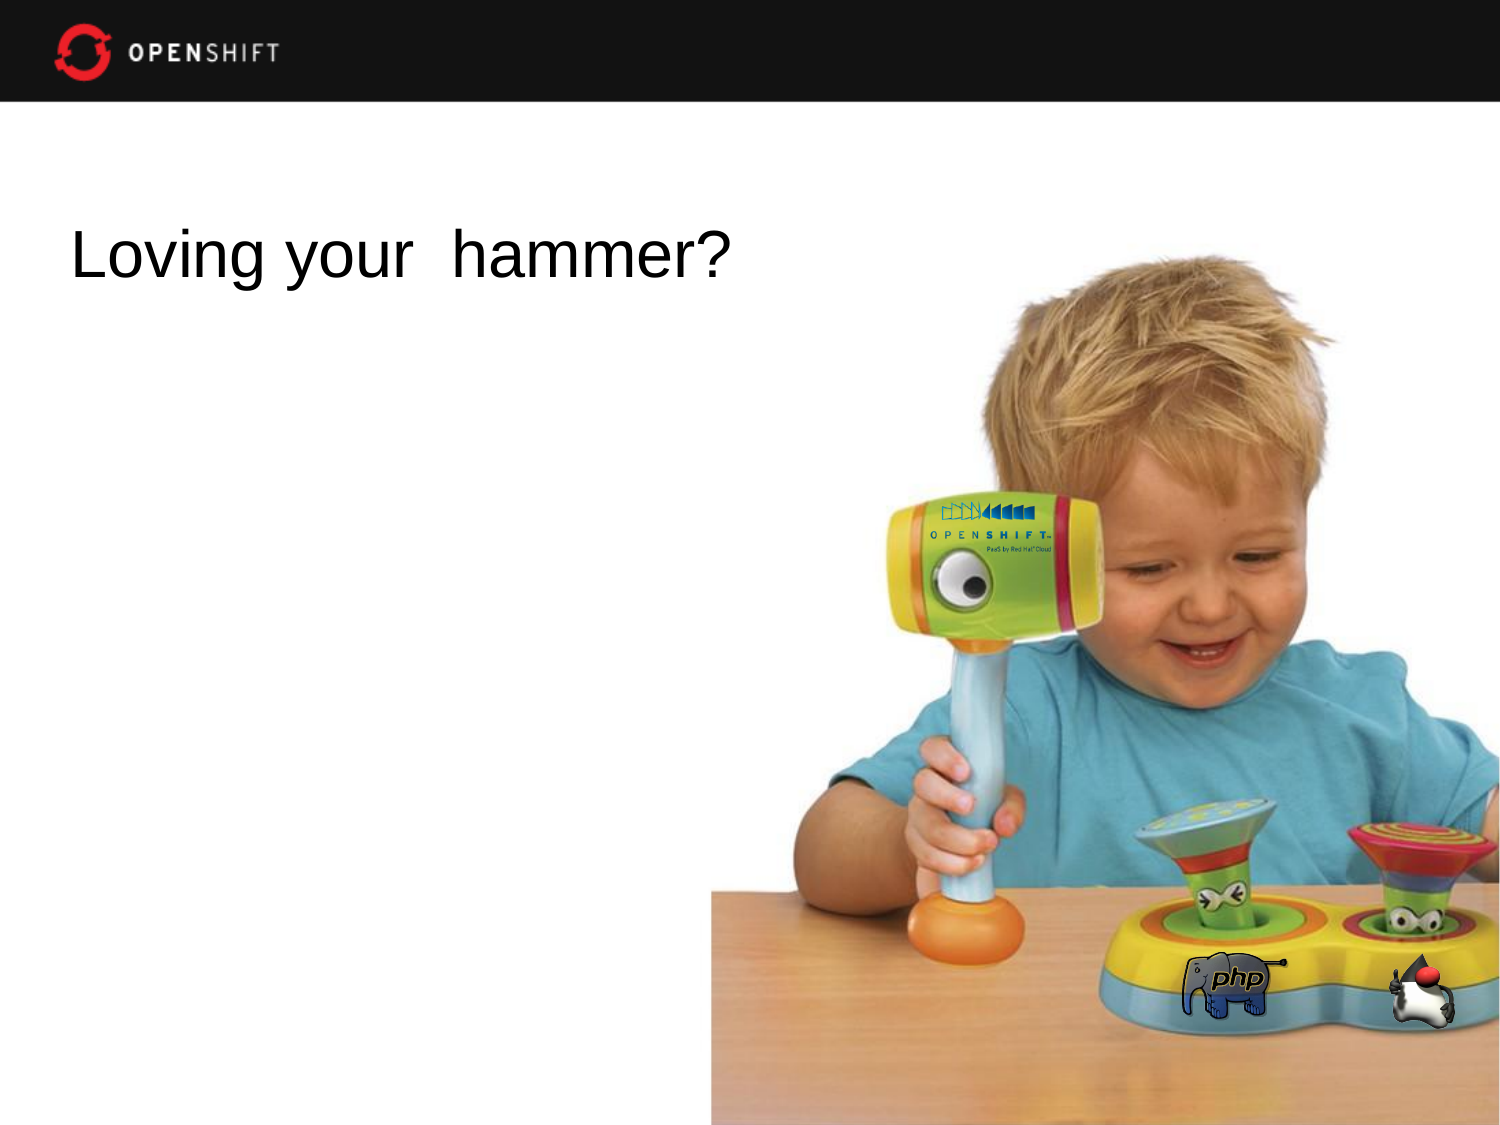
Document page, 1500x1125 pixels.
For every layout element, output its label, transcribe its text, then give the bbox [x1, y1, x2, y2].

text_box Loving your hammer? [56, 203, 749, 298]
picture [0, 0, 1500, 1125]
